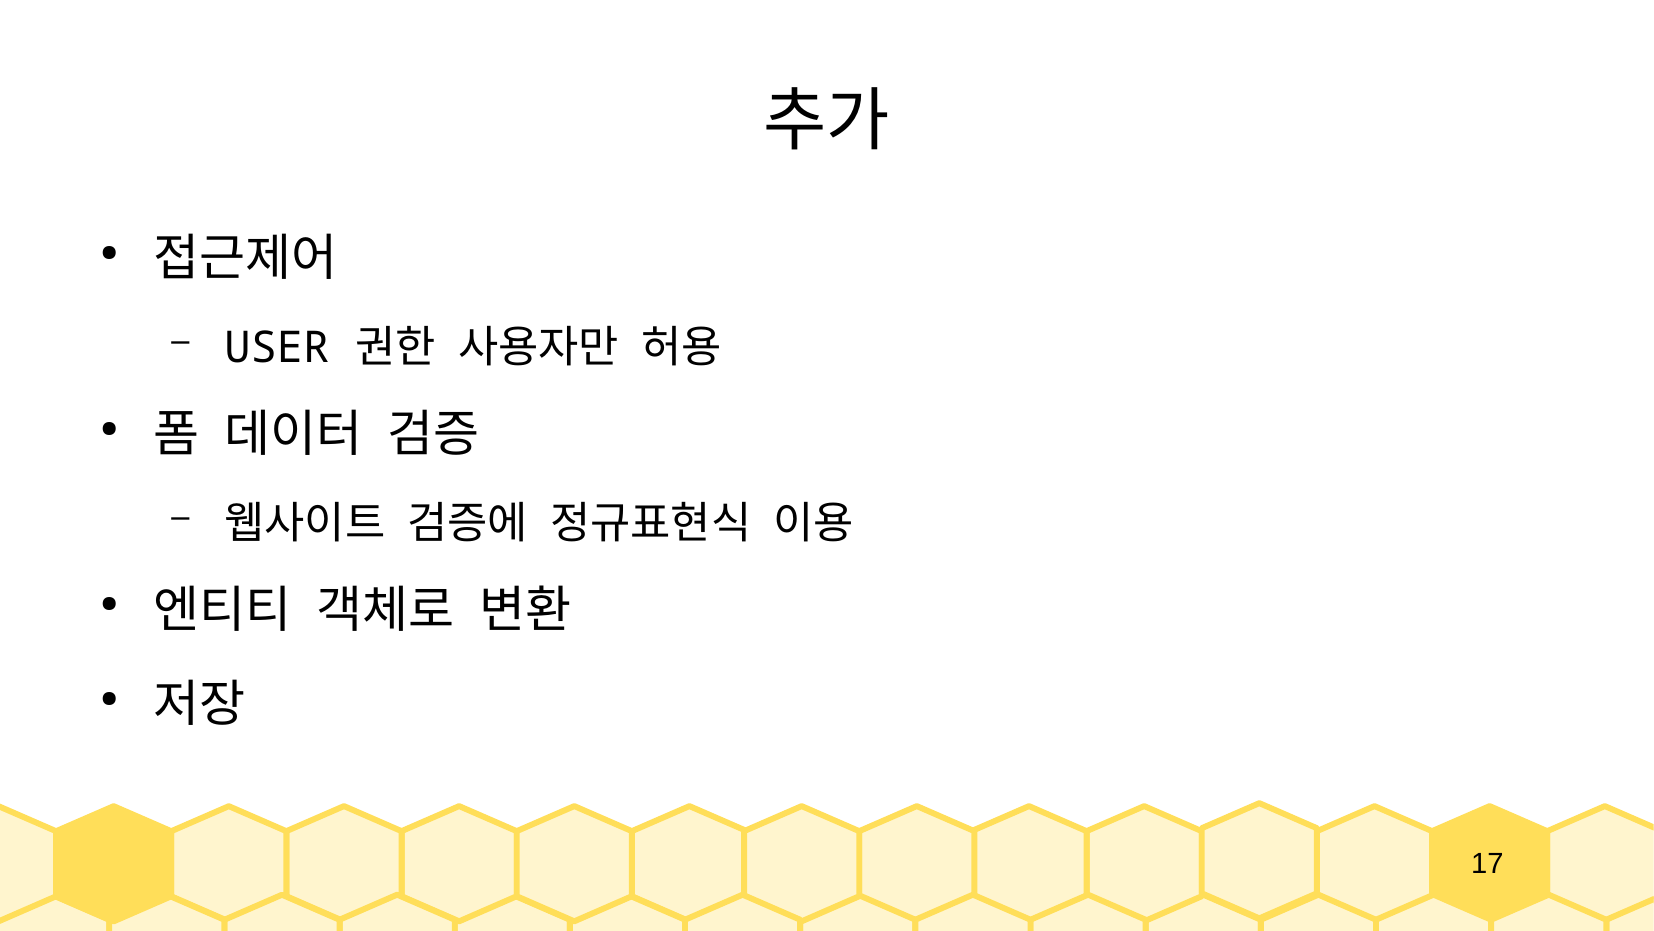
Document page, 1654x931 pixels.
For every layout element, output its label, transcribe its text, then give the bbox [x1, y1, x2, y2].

list 접근제어 USER 권한 사용자만 허용 폼 데이터 검증 웹사이트 검증에 정규표현식 이용 엔티티 객체로 변환 저장 [82, 217, 1571, 758]
title 추가 [82, 37, 1571, 193]
